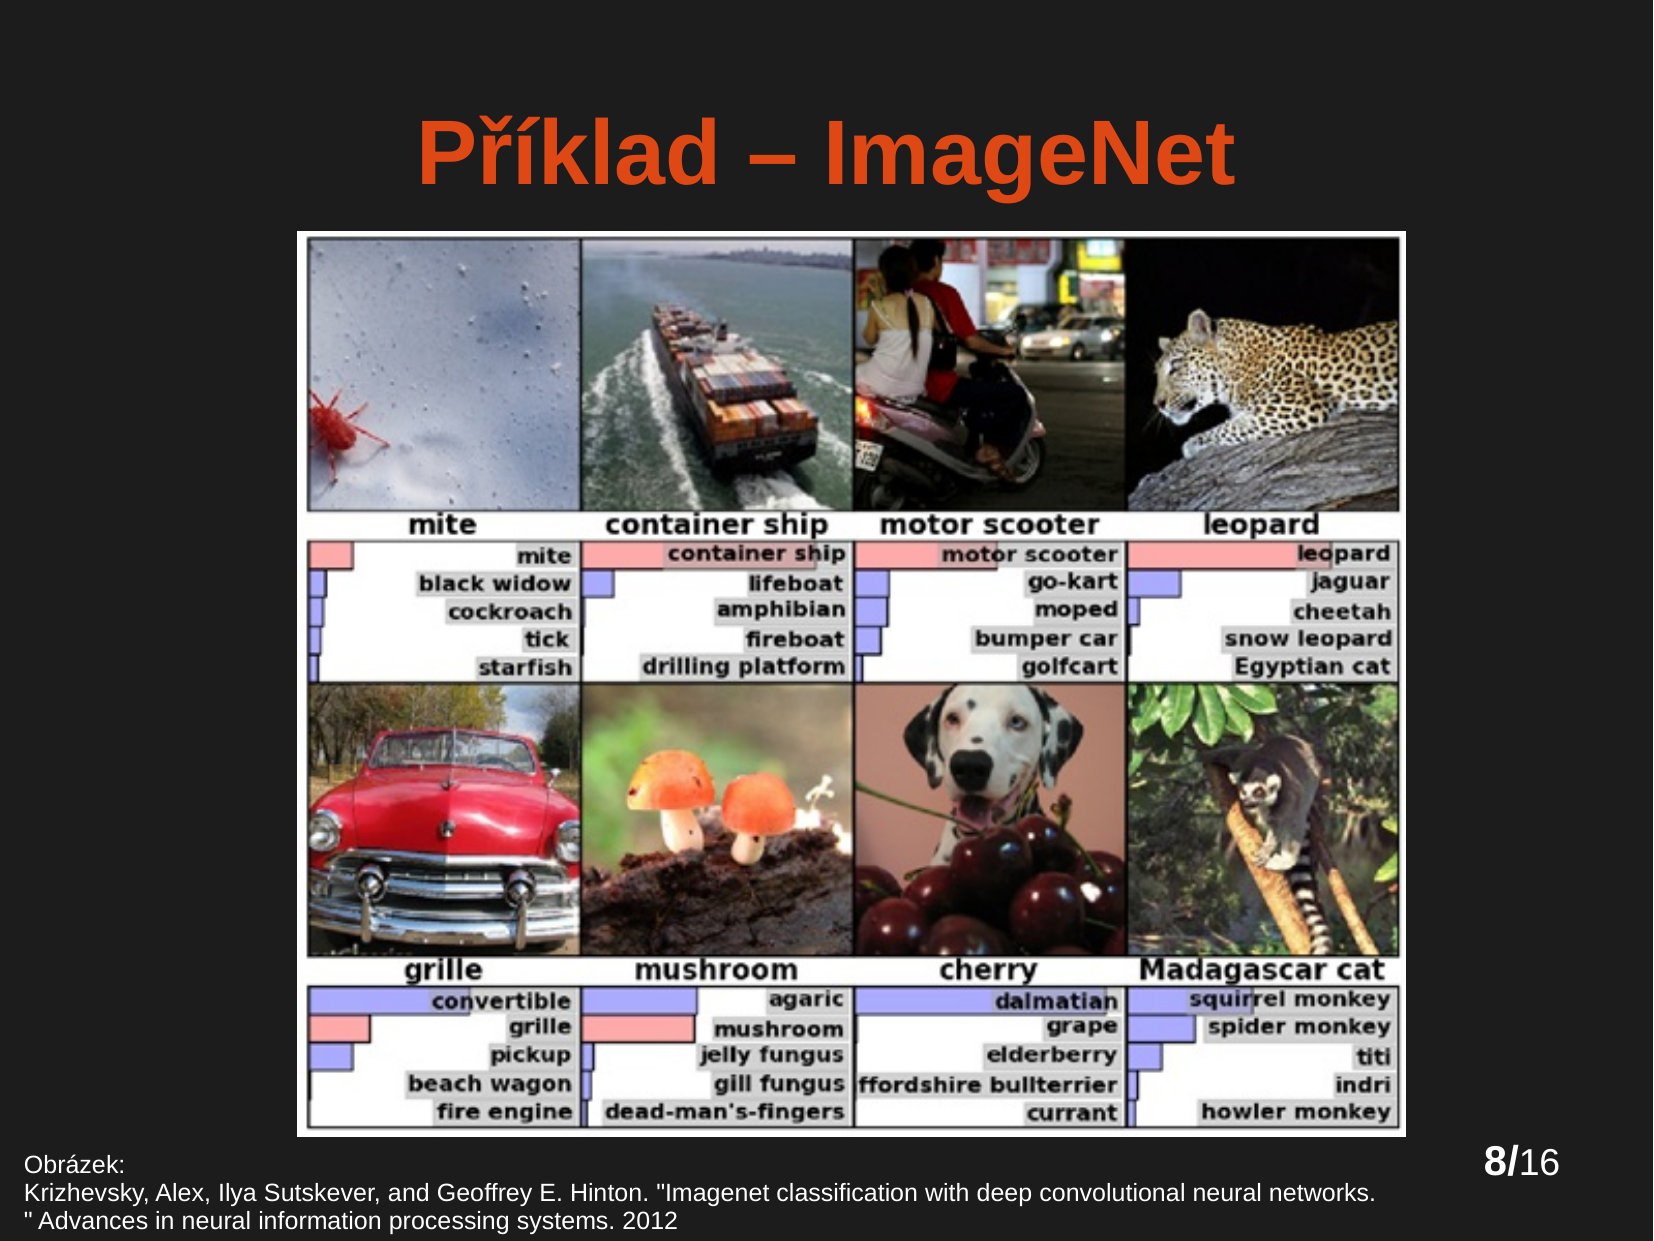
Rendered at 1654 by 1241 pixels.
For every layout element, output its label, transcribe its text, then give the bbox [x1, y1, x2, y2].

title Příklad – ImageNet [82, 49, 1571, 257]
text_box Obrázek: Krizhevsky, Alex, Ilya Sutskever, and Geoffrey E. Hinton. "Imagenet classification with deep convolutional neural networks. " Advances in neural information processing systems. 2012 [9, 1143, 1621, 1241]
picture [297, 231, 1406, 1137]
